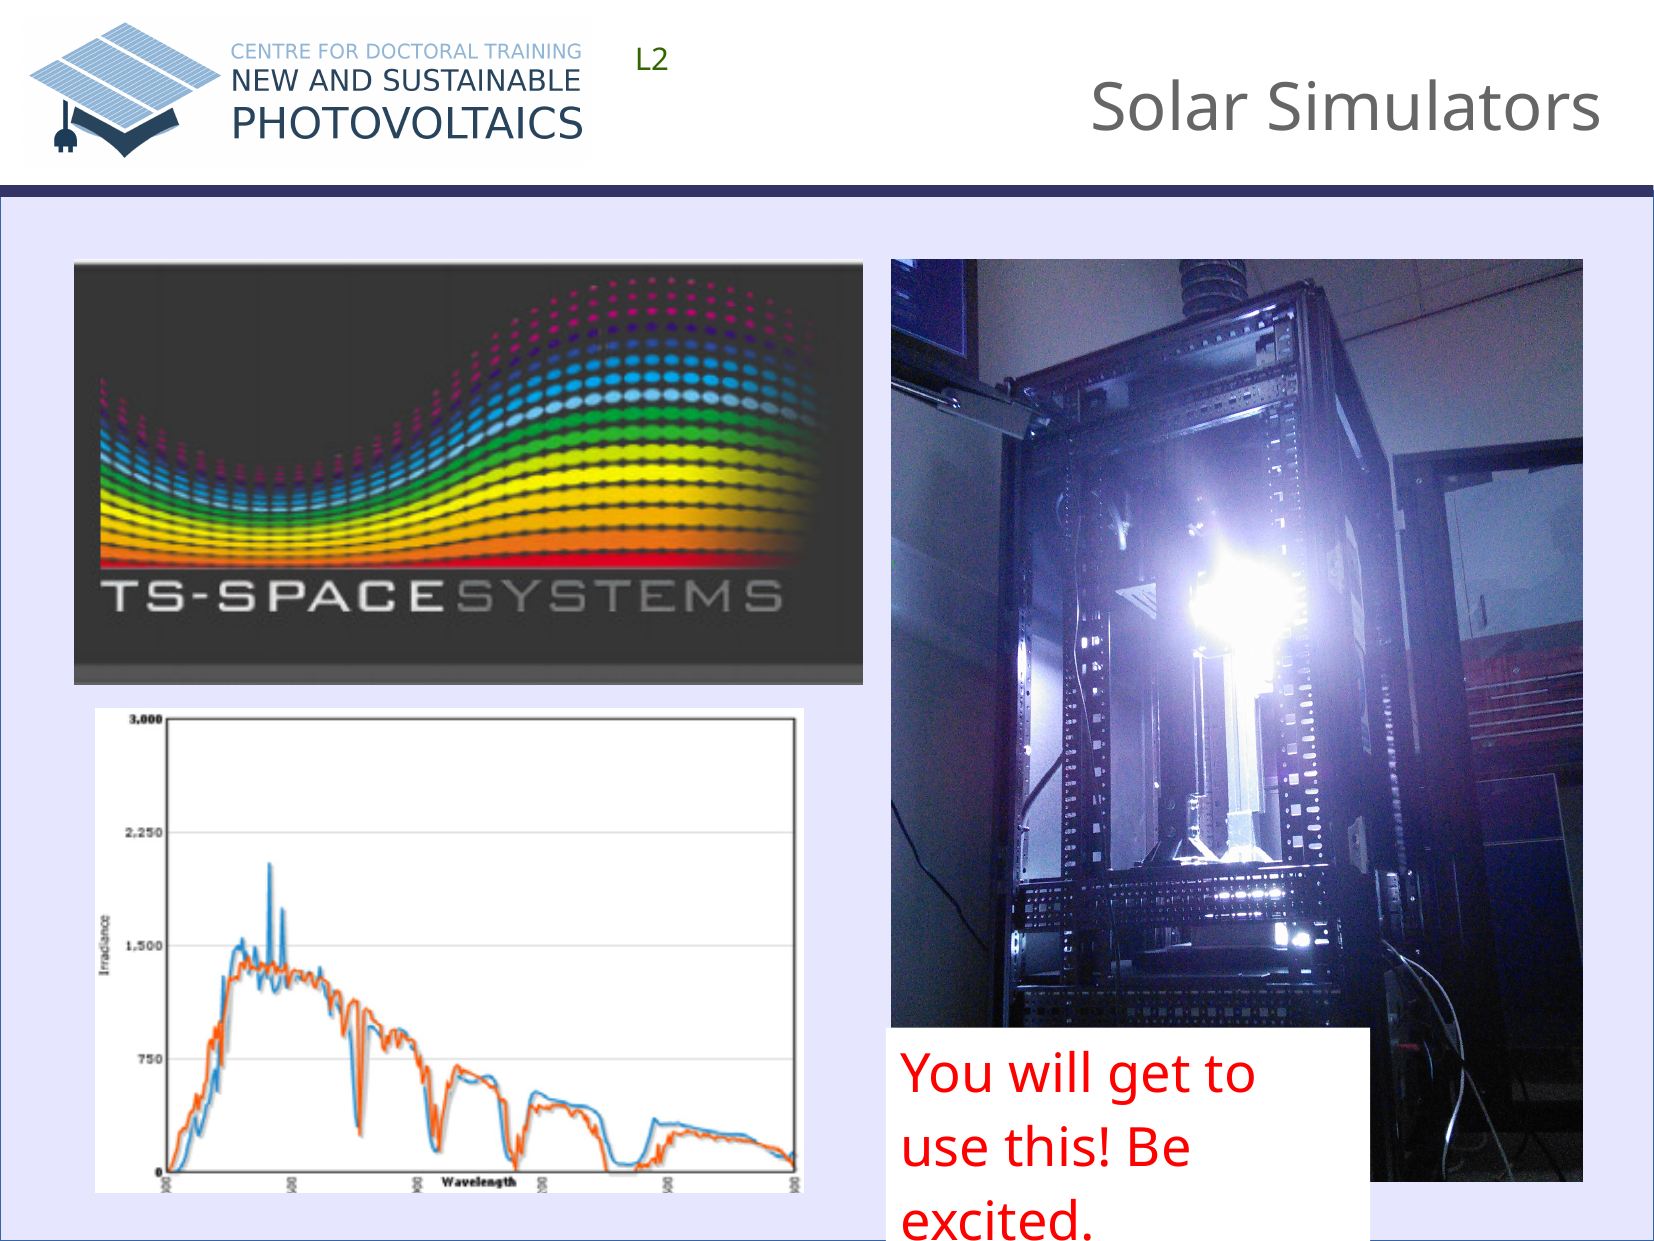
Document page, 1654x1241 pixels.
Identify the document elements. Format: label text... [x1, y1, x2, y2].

picture [74, 259, 863, 685]
text_box Solar Simulators [767, 51, 1619, 142]
picture [95, 708, 804, 1193]
text_box [0, 197, 1654, 1241]
text_box You will get to use this! Be excited. [885, 1027, 1371, 1185]
text_box L2 [620, 29, 880, 80]
picture [19, 17, 591, 166]
picture [891, 259, 1583, 1182]
